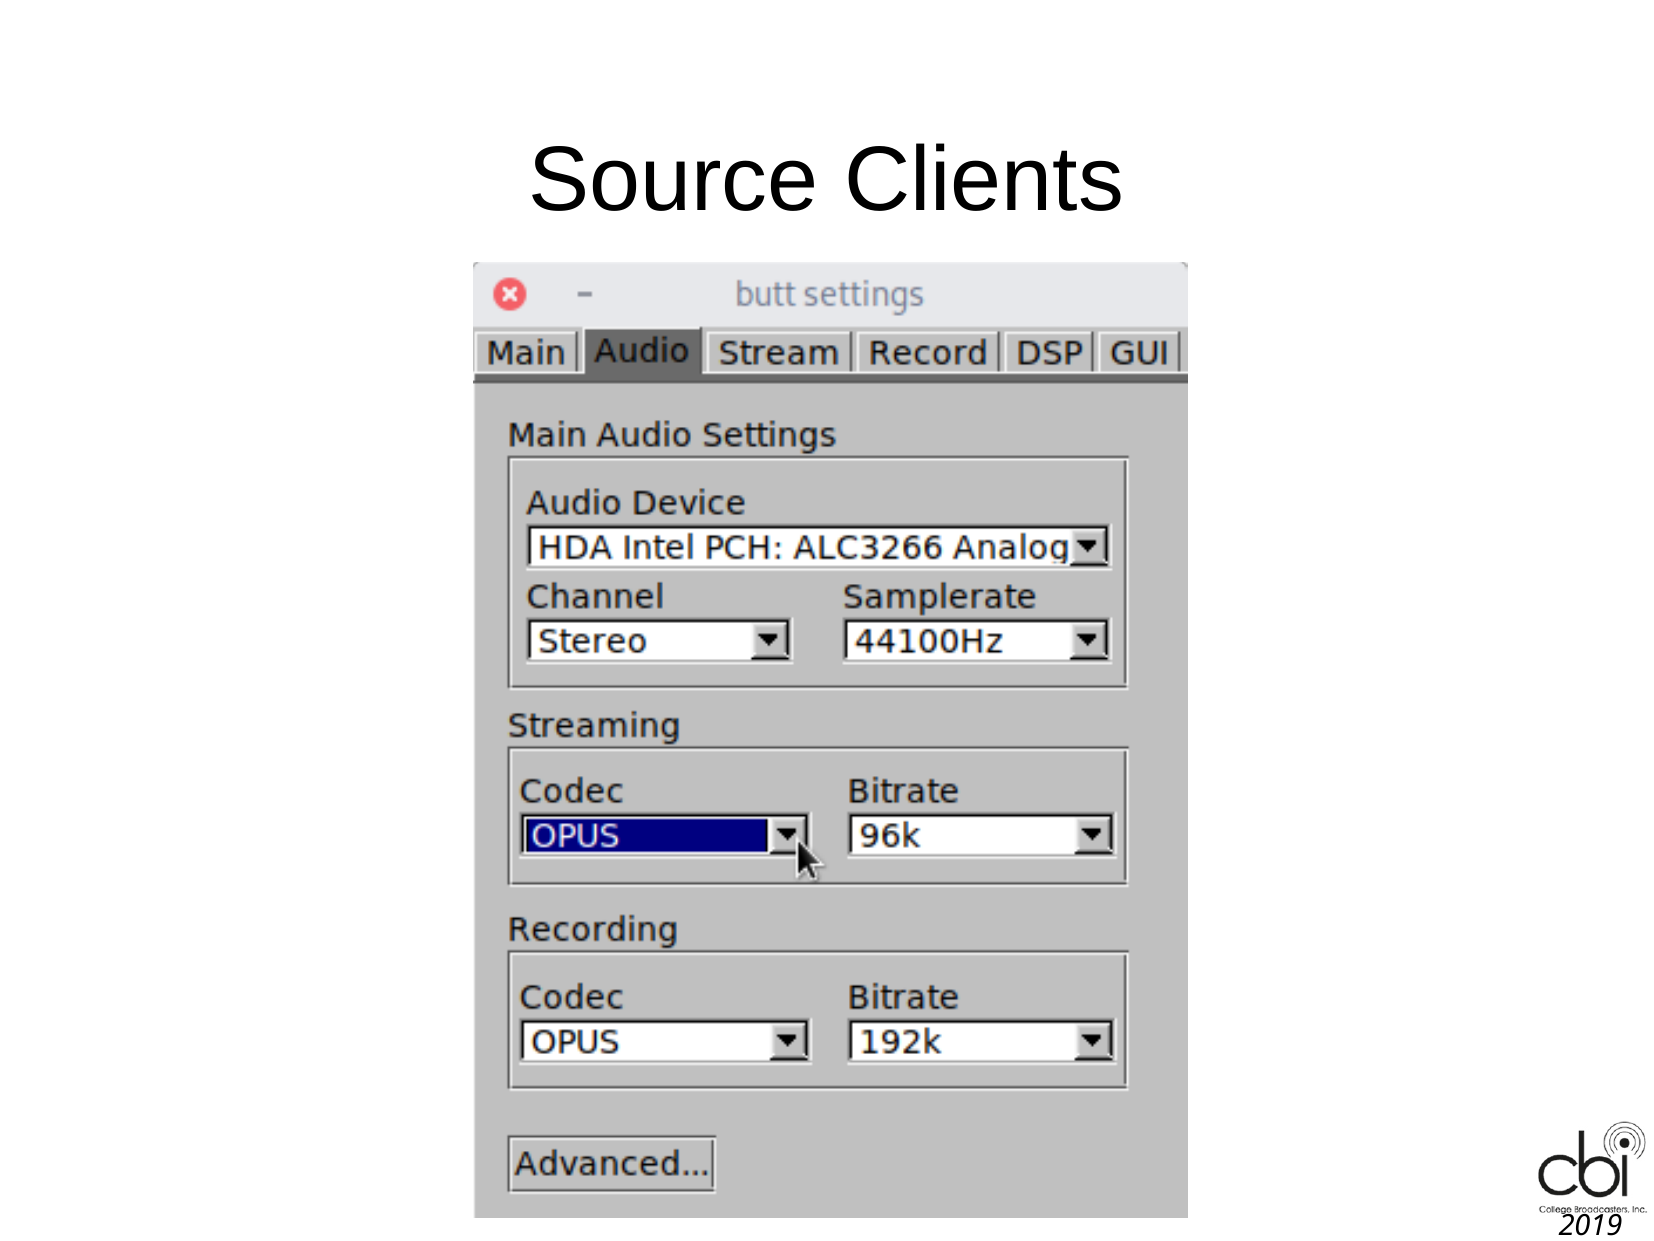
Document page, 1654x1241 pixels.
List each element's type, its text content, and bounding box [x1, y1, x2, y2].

picture [1529, 1120, 1654, 1216]
picture [473, 262, 1188, 1218]
text_box Source Clients [513, 120, 1140, 238]
